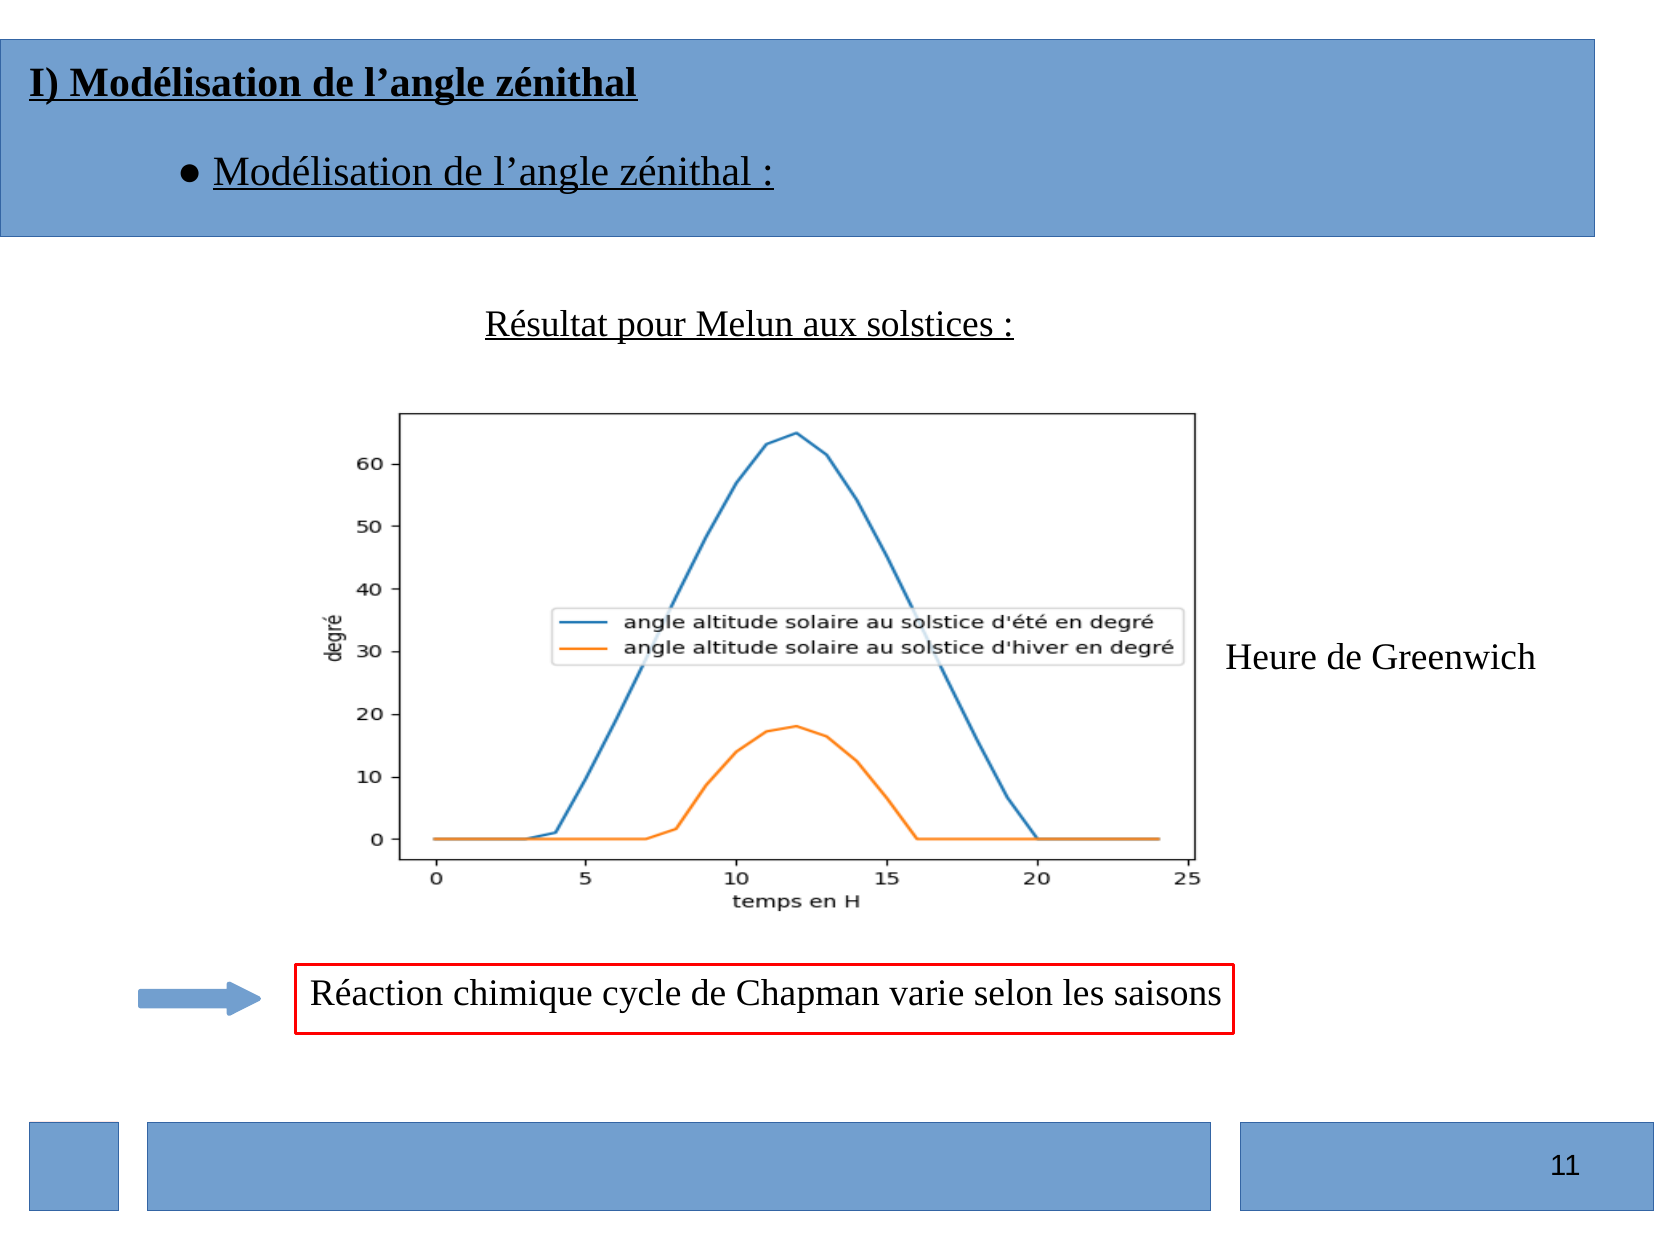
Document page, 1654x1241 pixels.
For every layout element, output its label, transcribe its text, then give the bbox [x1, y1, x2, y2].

text_box Réaction chimique cycle de Chapman varie selon les saisons [297, 966, 1232, 1032]
text_box Résultat pour Melun aux solstices : [470, 295, 1327, 437]
text_box I) Modélisation de l’angle zénithal [28, 59, 945, 153]
picture [295, 383, 1241, 916]
text_box [140, 983, 259, 1014]
text_box 11 [1535, 1141, 1654, 1206]
text_box ● Modélisation de l’angle zénithal : [177, 147, 1418, 232]
text_box Heure de Greenwich [1210, 629, 1595, 728]
text_box Réaction chimique cycle de Chapman varie selon les saisons [295, 964, 1418, 1063]
